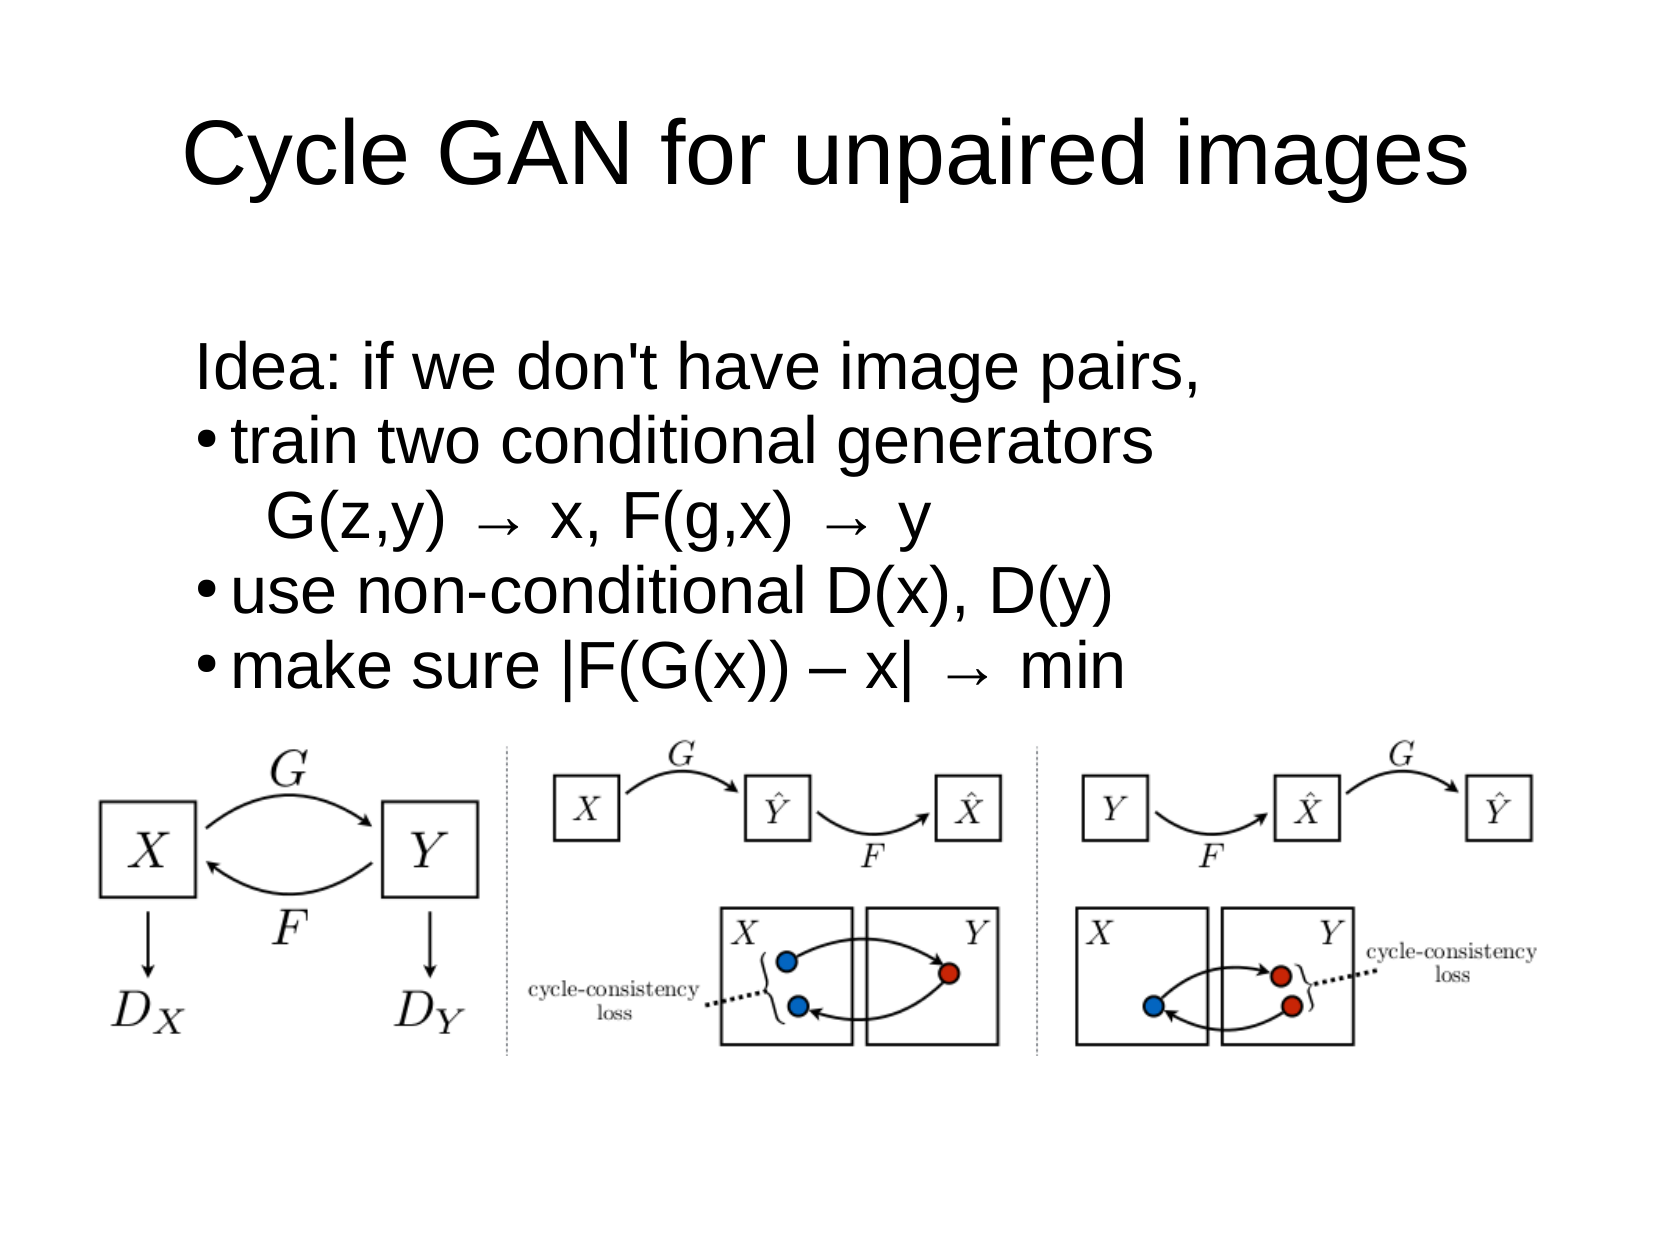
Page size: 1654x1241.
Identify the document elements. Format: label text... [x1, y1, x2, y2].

title Cycle GAN for unpaired images [82, 49, 1571, 257]
picture [78, 734, 1576, 1056]
text_box Idea: if we don't have image pairs, train two conditional generators G(z,y) → x, F(g,x) → y use non-conditional D(x), D(y) make sure |F(G(x)) – x| → min [180, 321, 1241, 711]
